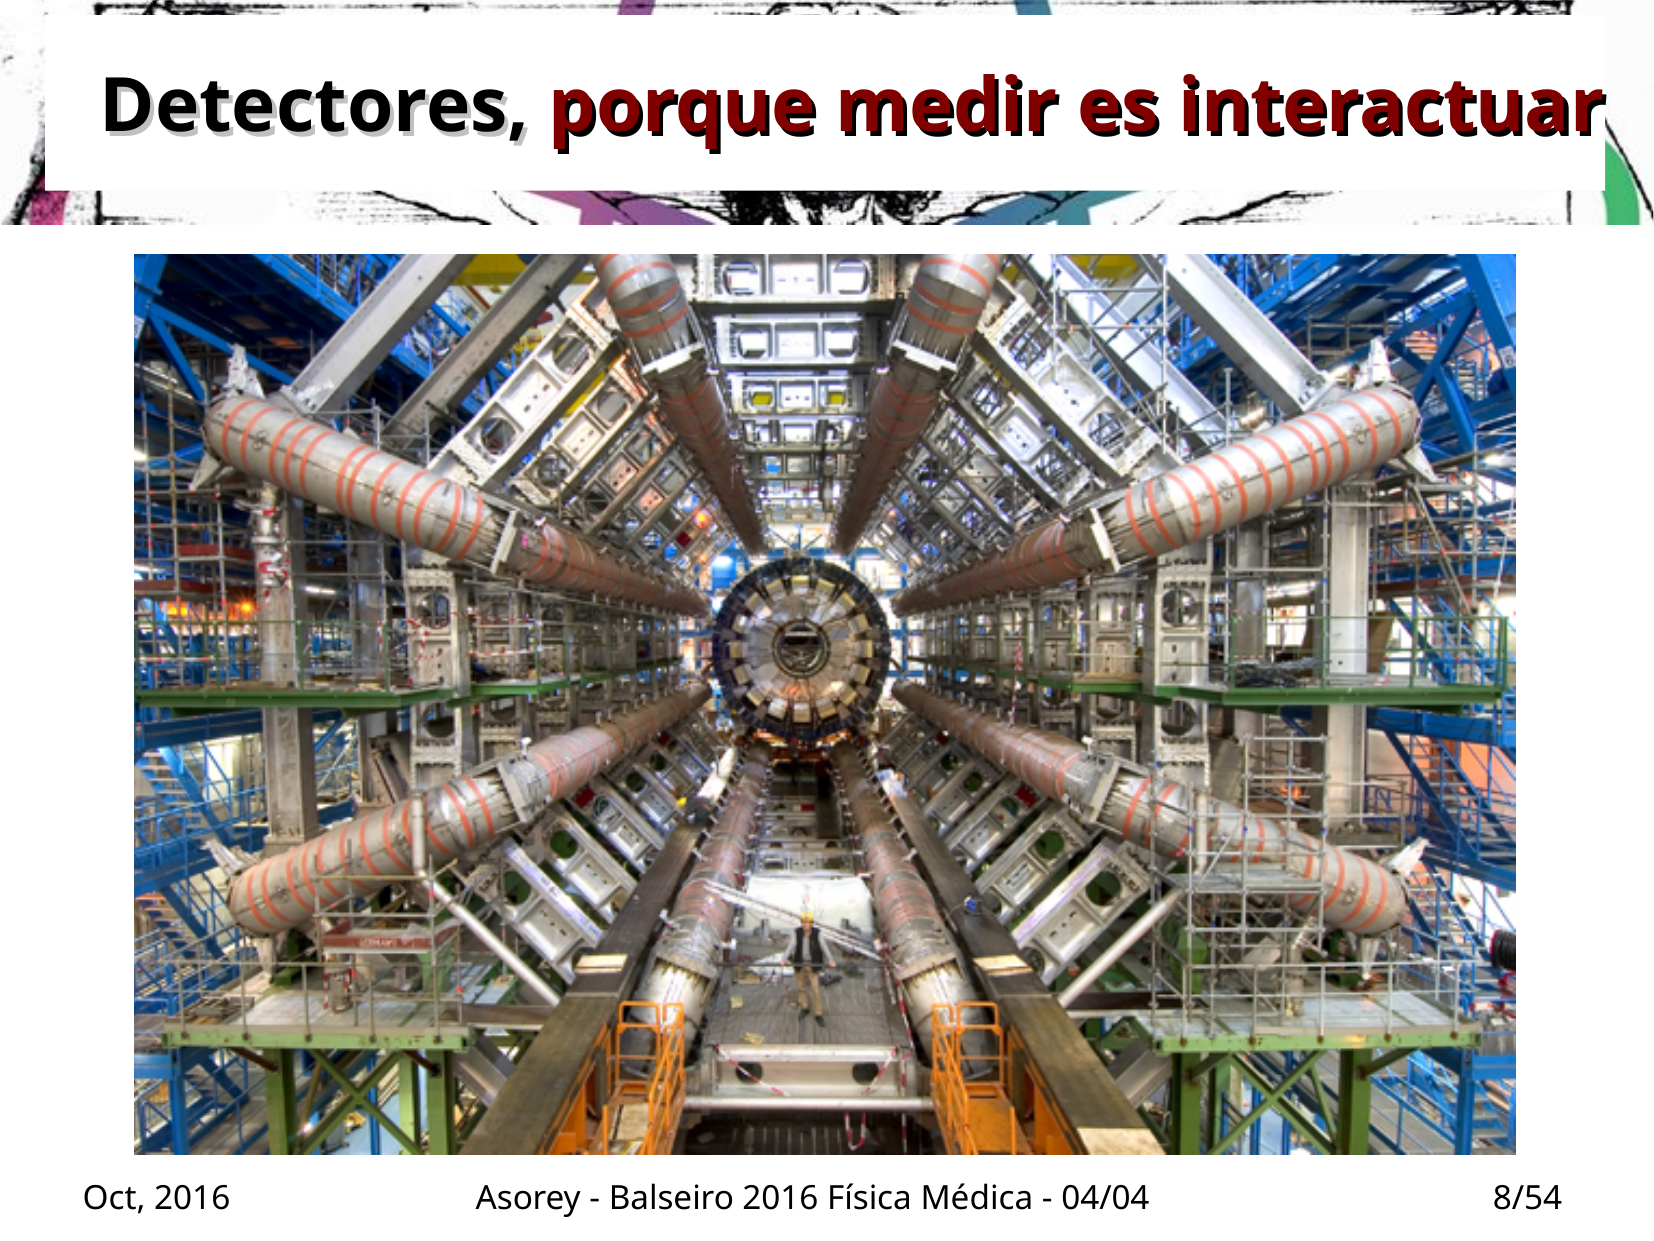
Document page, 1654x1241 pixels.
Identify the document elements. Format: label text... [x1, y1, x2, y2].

picture [134, 254, 1516, 1156]
title Detectores, porque medir es interactuar [45, 15, 1606, 191]
picture [0, 0, 1654, 225]
